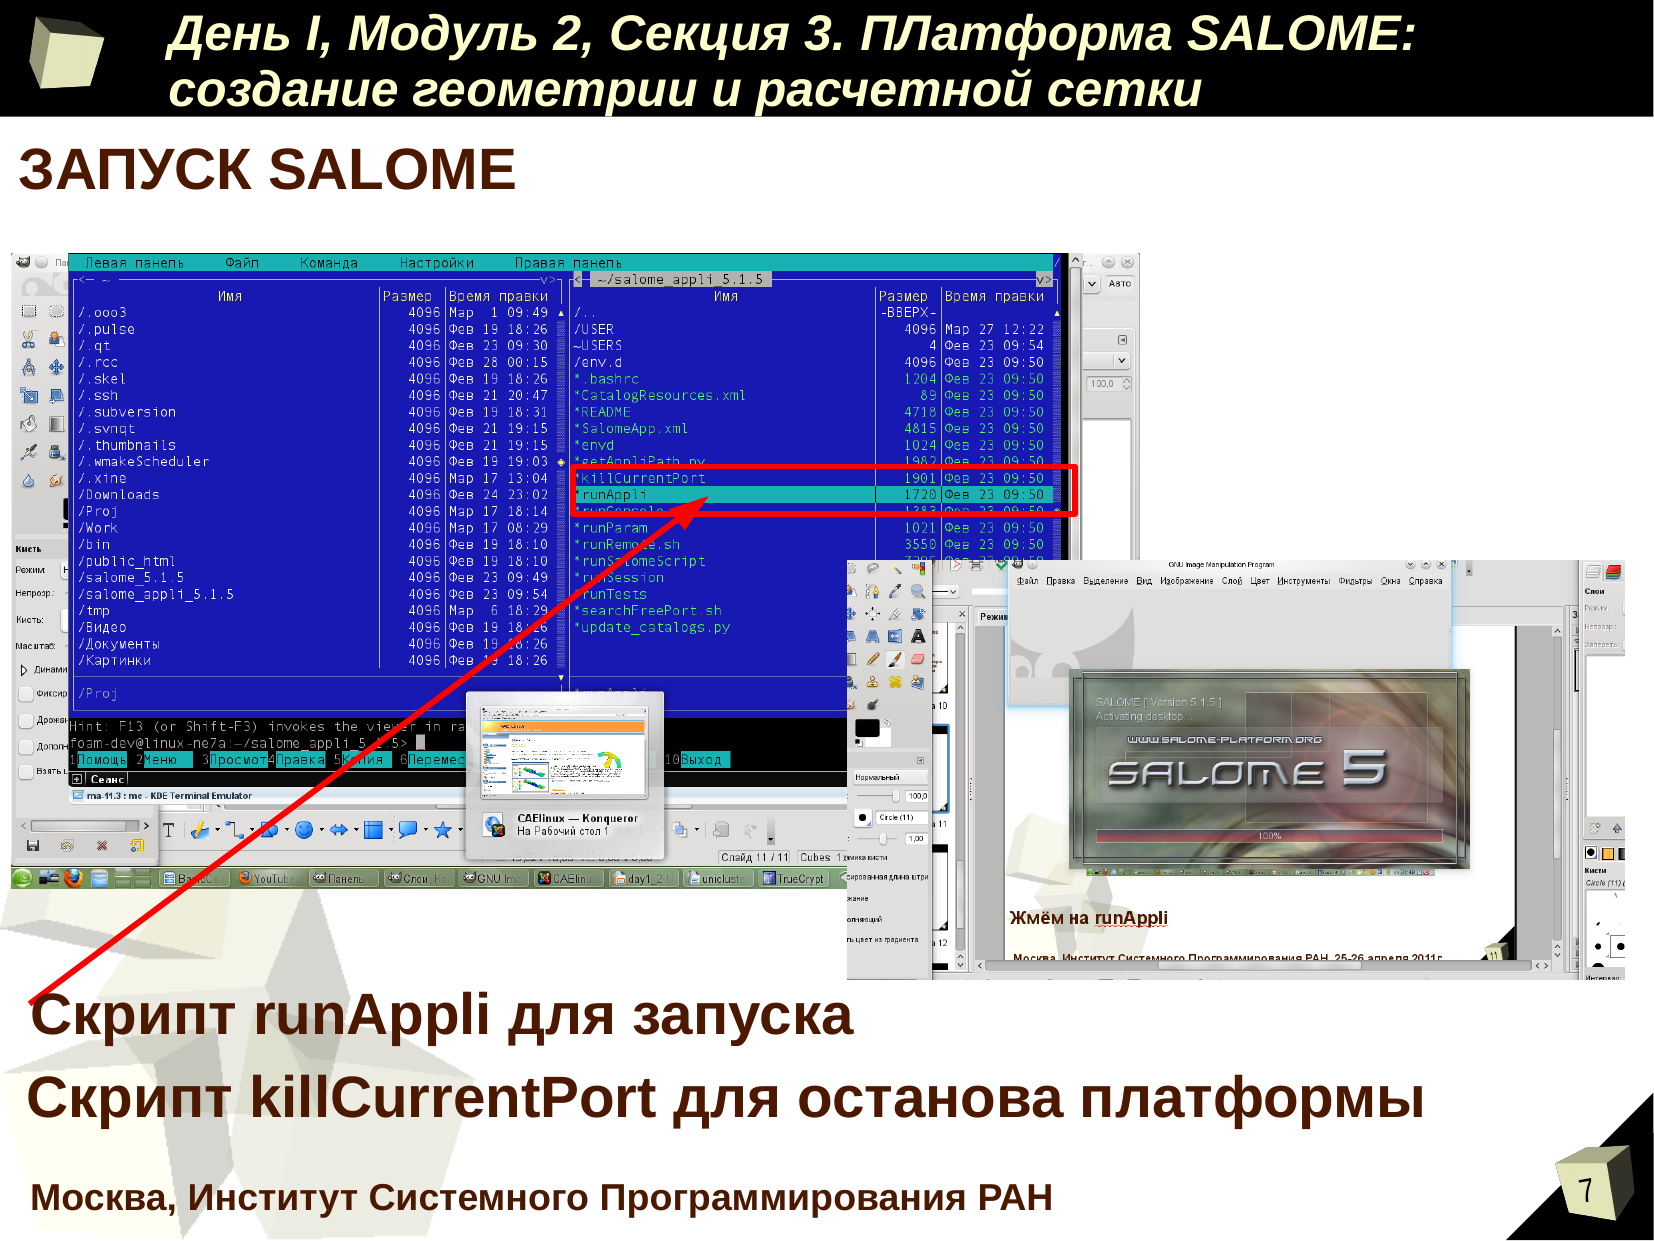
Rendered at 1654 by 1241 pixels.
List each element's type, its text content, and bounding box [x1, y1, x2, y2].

text_box Скрипт killCurrentPort для останова платформы [11, 1057, 1607, 1137]
picture [464, 1193, 472, 1198]
picture [576, 469, 1072, 511]
text_box ЗАПУСК SALOME [3, 129, 1654, 210]
picture [0, 253, 1625, 1241]
text_box Скрипт runAppli для запуска [15, 974, 1636, 1055]
